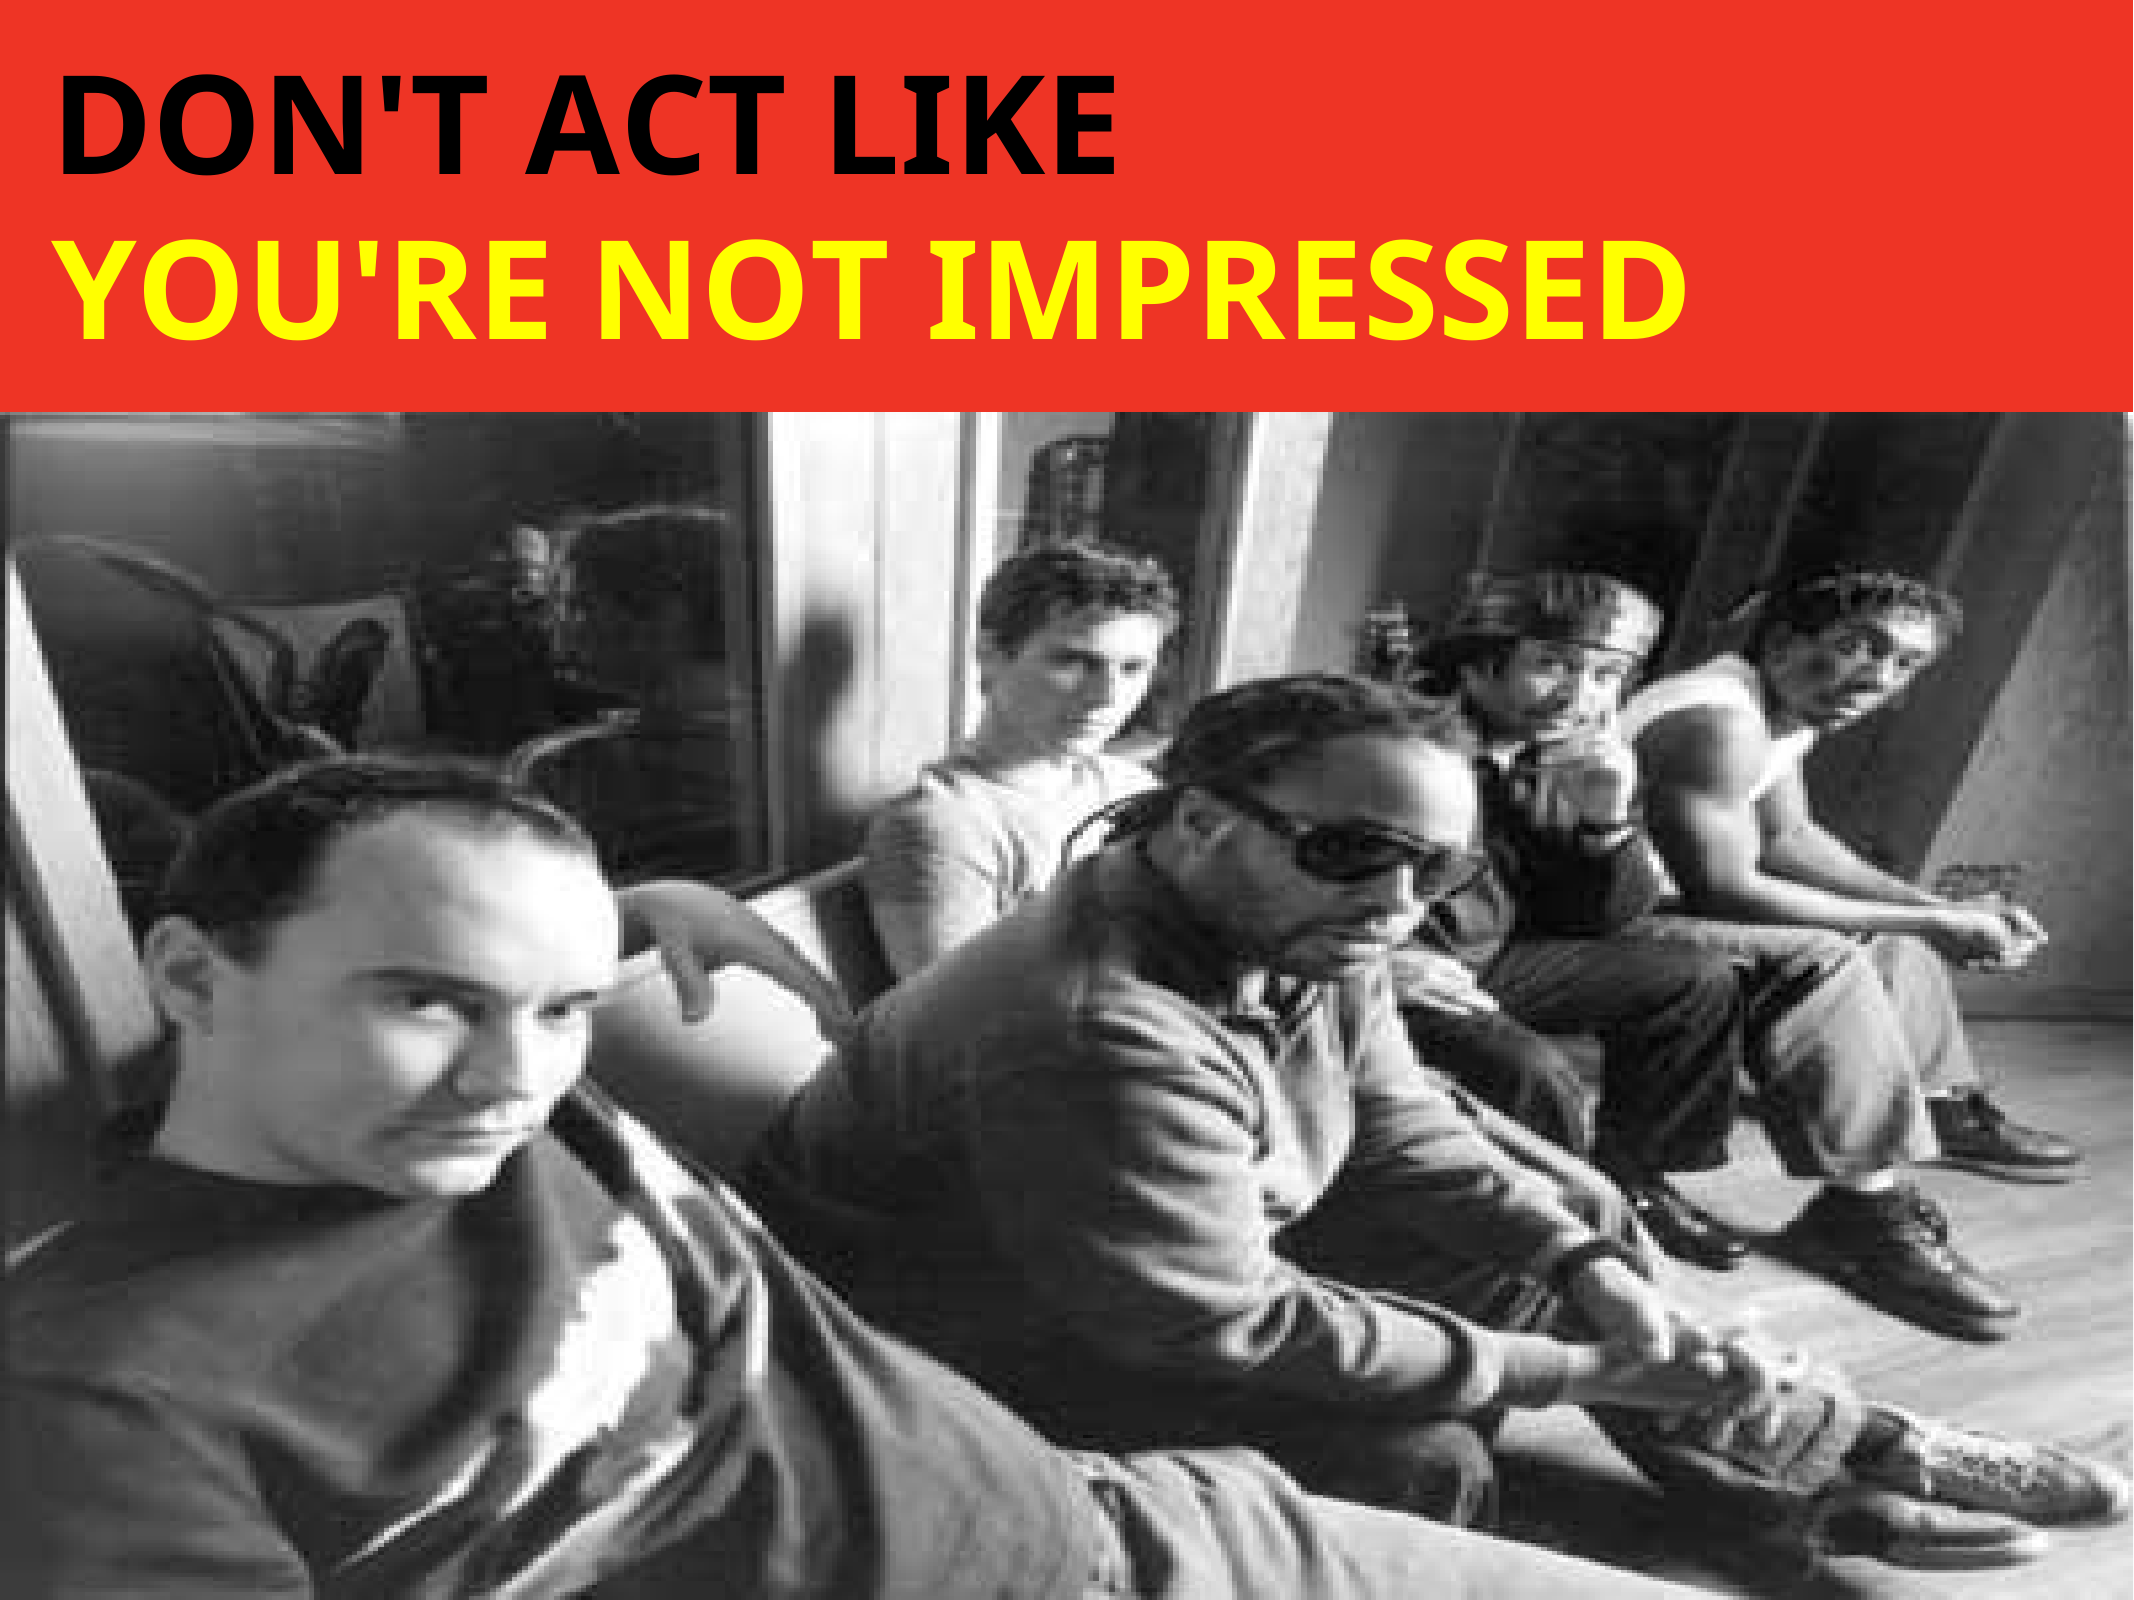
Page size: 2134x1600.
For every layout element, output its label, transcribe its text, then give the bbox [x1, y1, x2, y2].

text_box DON'T ACT LIKE YOU'RE NOT IMPRESSED [41, 37, 2134, 412]
picture [0, 412, 2134, 1600]
